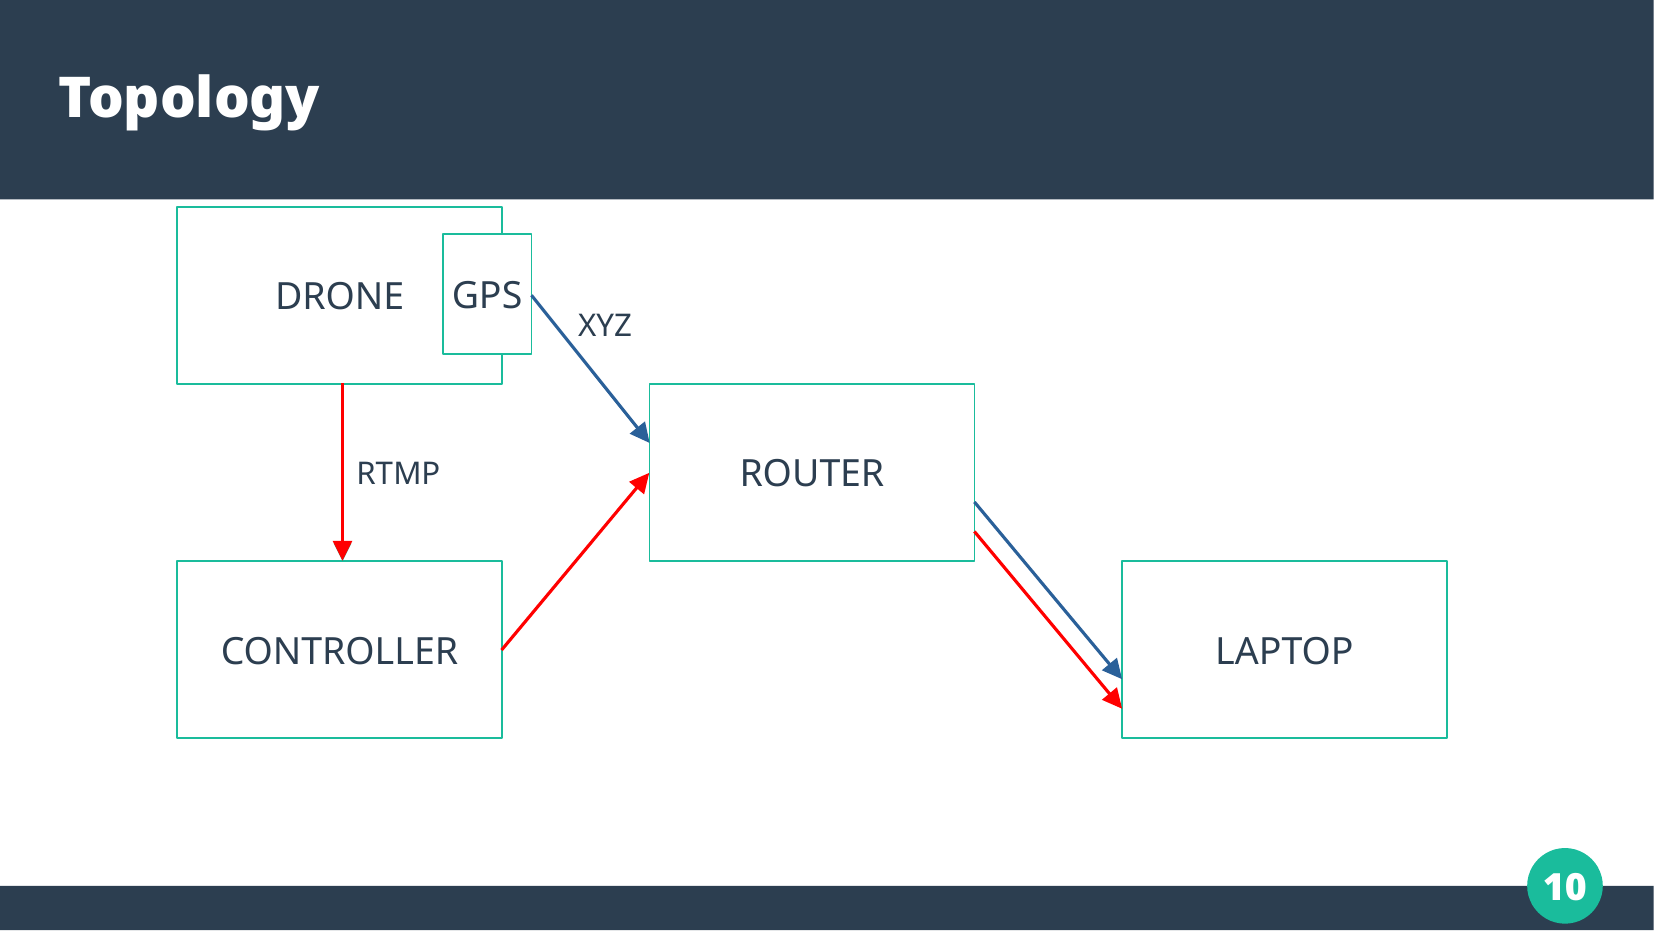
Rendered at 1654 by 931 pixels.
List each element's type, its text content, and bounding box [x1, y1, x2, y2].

text_box DRONE [177, 206, 502, 384]
text_box XYZ [501, 295, 709, 355]
text_box LAPTOP [1122, 561, 1447, 739]
title Topology [59, 37, 1595, 155]
text_box CONTROLLER [177, 561, 502, 739]
text_box ROUTER [649, 383, 975, 562]
text_box RTMP [295, 442, 502, 502]
text_box GPS [442, 234, 532, 355]
